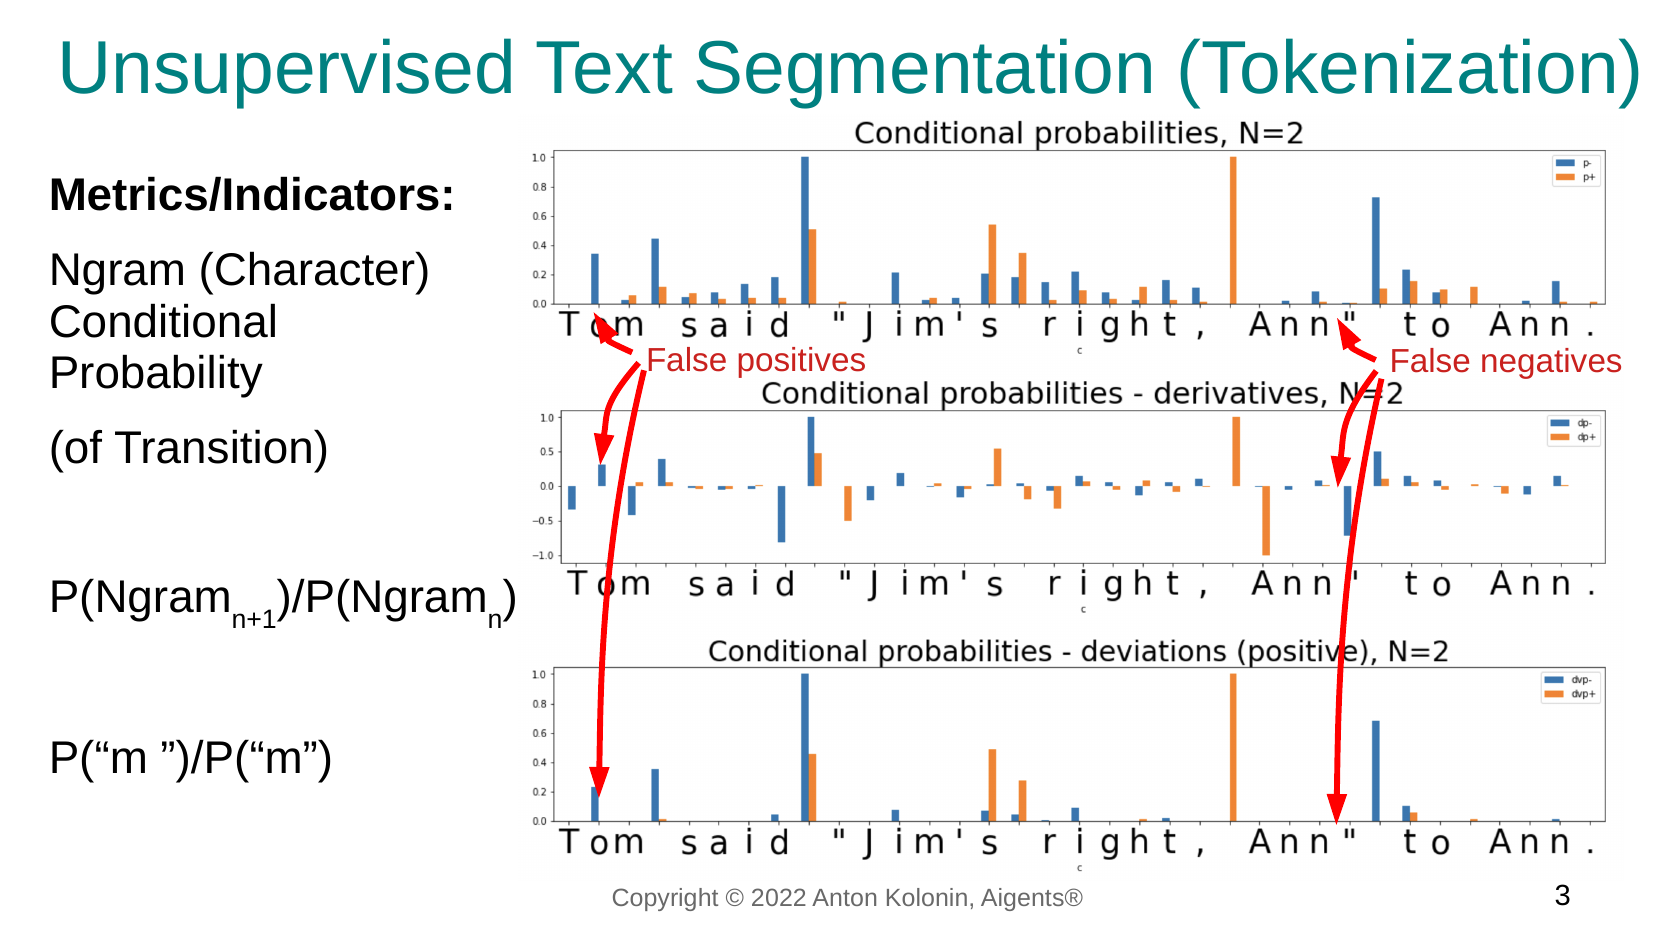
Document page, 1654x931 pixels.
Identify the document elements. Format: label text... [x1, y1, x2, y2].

text_box Unsupervised Text Segmentation (Tokenization) [0, 0, 1653, 135]
text_box False positives [631, 334, 919, 415]
picture [518, 114, 1624, 881]
text_box Metrics/Indicators: Ngram (Character) Conditional Probability (of Transition) P(Ngramn+1)/P(Ngramn) P(“m ”)/P(“m”) [33, 161, 518, 805]
text_box False negatives [1374, 335, 1651, 420]
